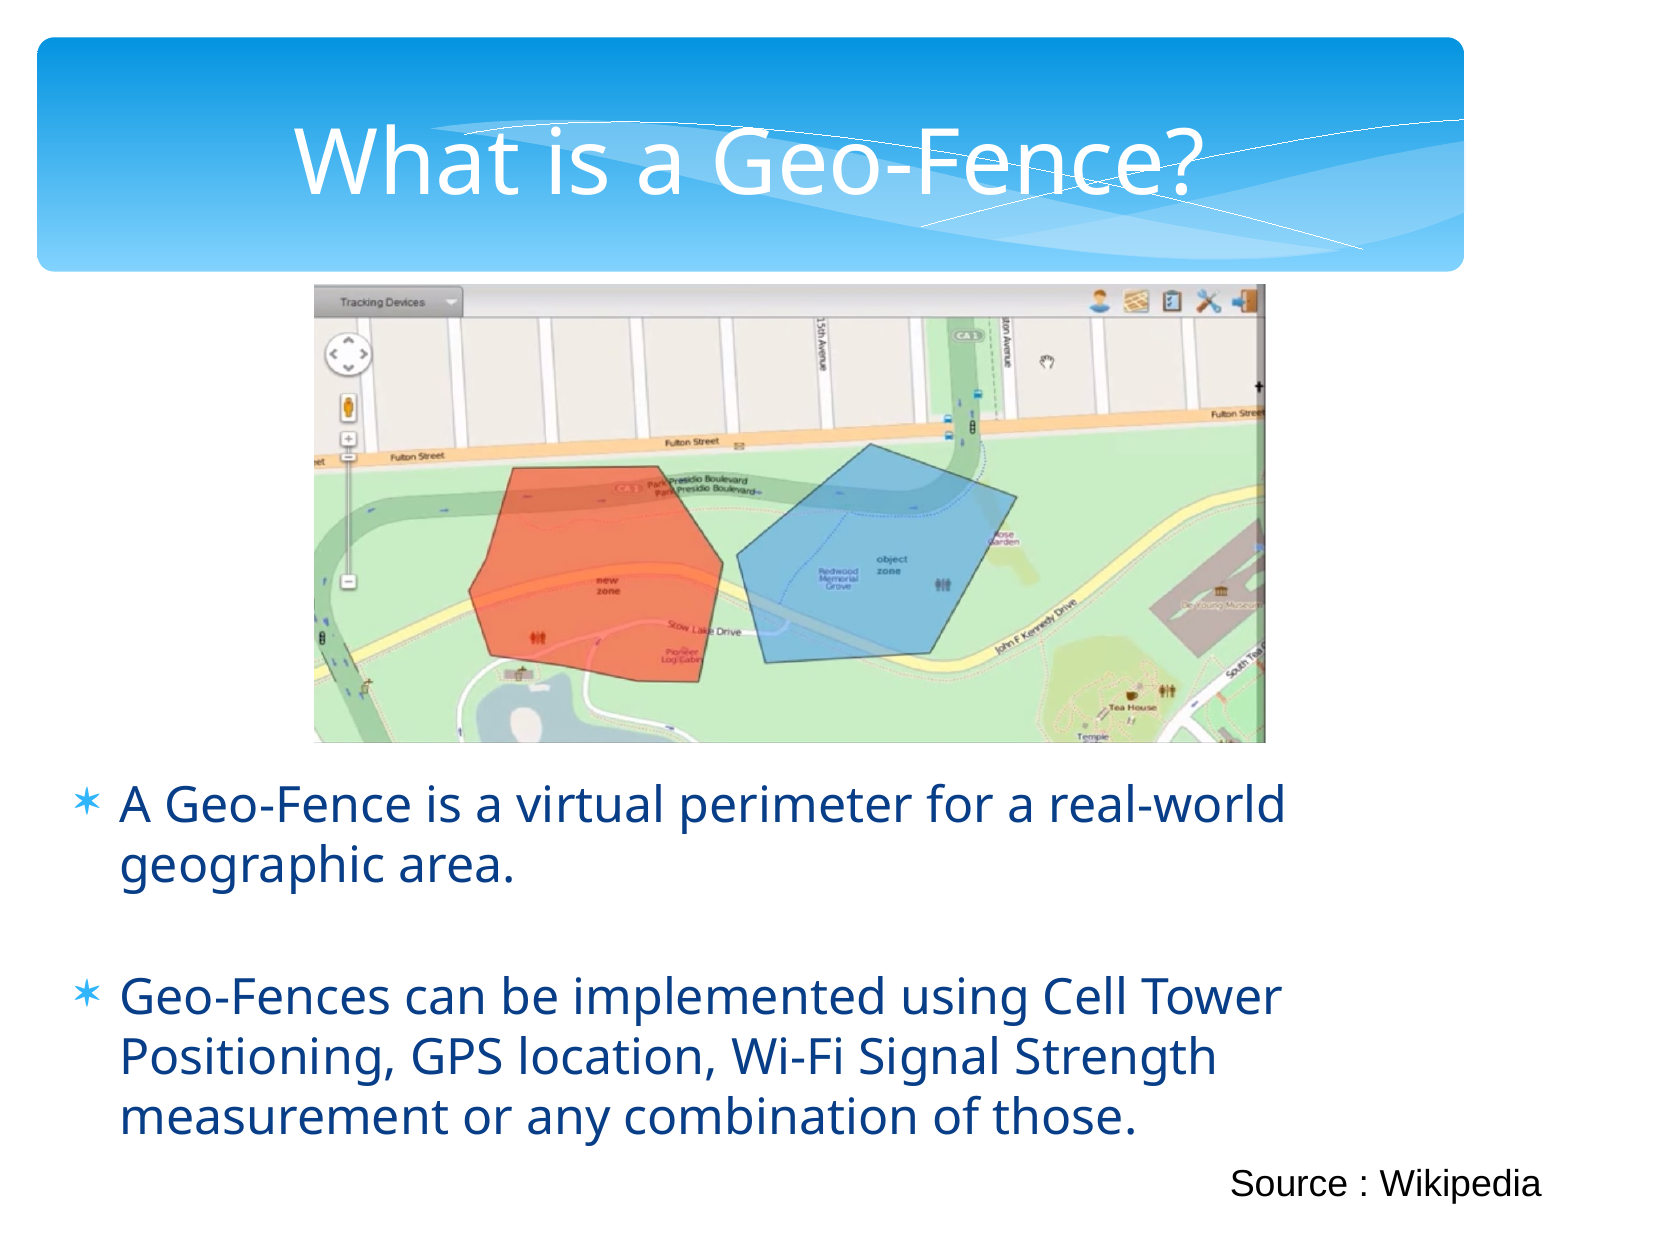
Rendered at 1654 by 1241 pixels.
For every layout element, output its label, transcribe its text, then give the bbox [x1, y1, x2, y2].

list A Geo-Fence is a virtual perimeter for a real-world geographic area. Geo-Fences can be implemented using Cell Tower Positioning, GPS location, Wi-Fi Signal Strength measurement or any combination of those. [59, 764, 1545, 1170]
text_box Source : Wikipedia [1214, 1154, 1654, 1221]
picture [314, 284, 1266, 743]
title What is a Geo-Fence? [74, 55, 1425, 261]
